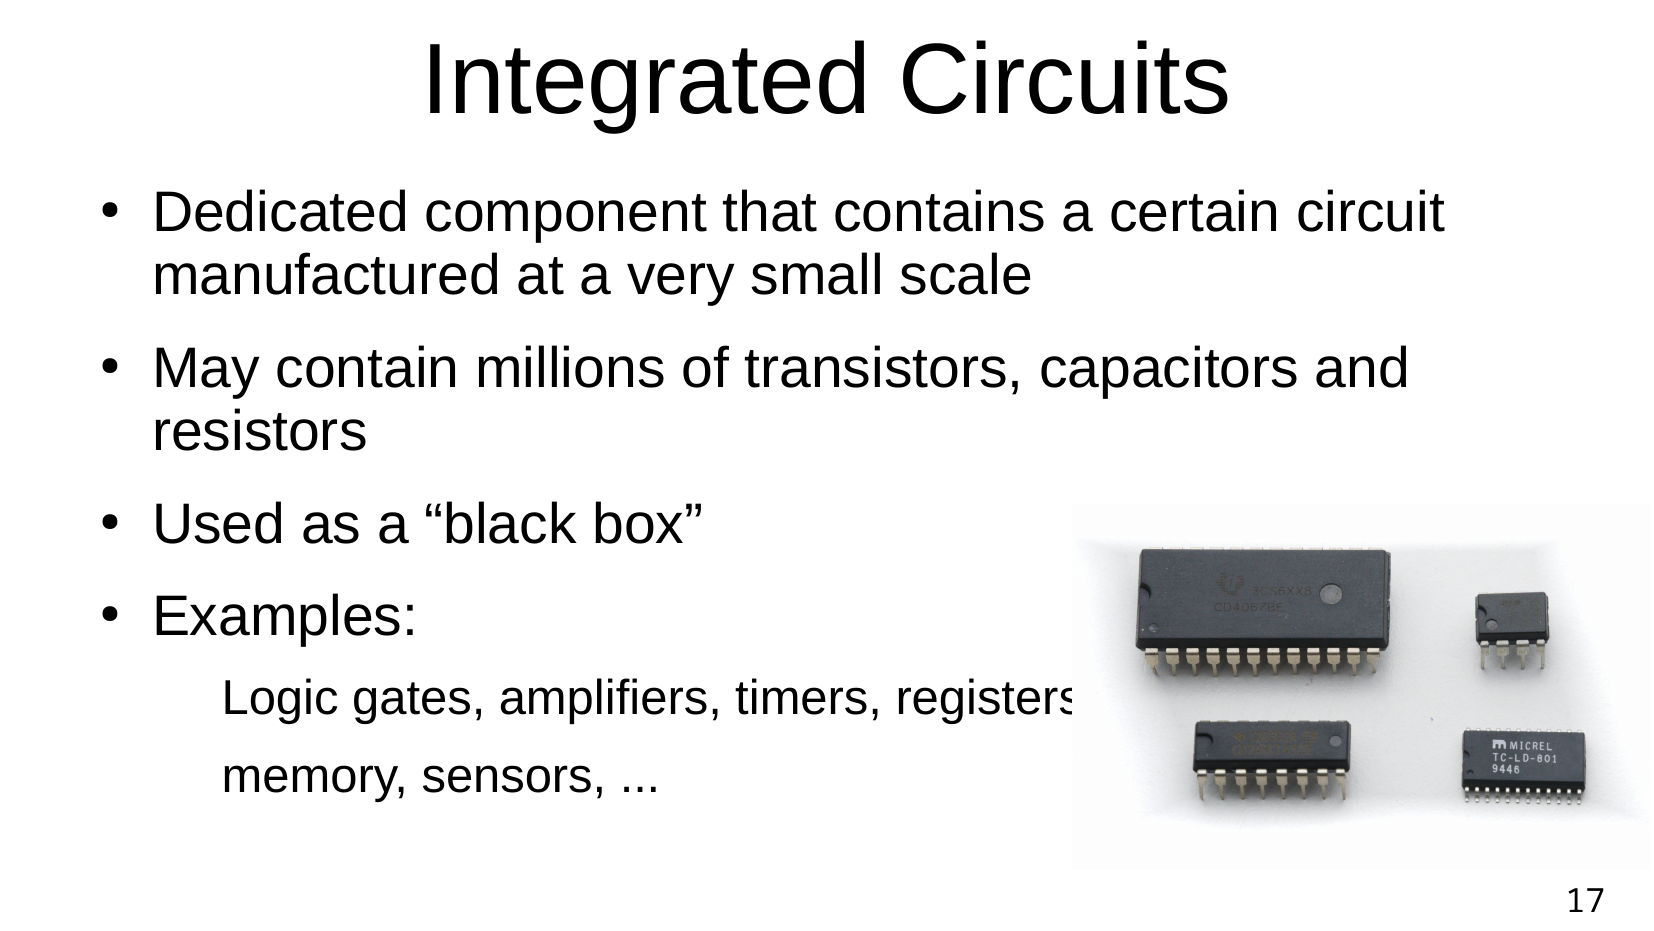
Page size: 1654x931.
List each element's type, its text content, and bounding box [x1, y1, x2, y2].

list Dedicated component that contains a certain circuit manufactured at a very small scale May contain millions of transistors, capacitors and resistors Used as a “black box” Examples: Logic gates, amplifiers, timers, registers, memory, sensors, ... [82, 180, 1571, 811]
title Integrated Circuits [82, 1, 1571, 157]
picture [1072, 503, 1651, 871]
